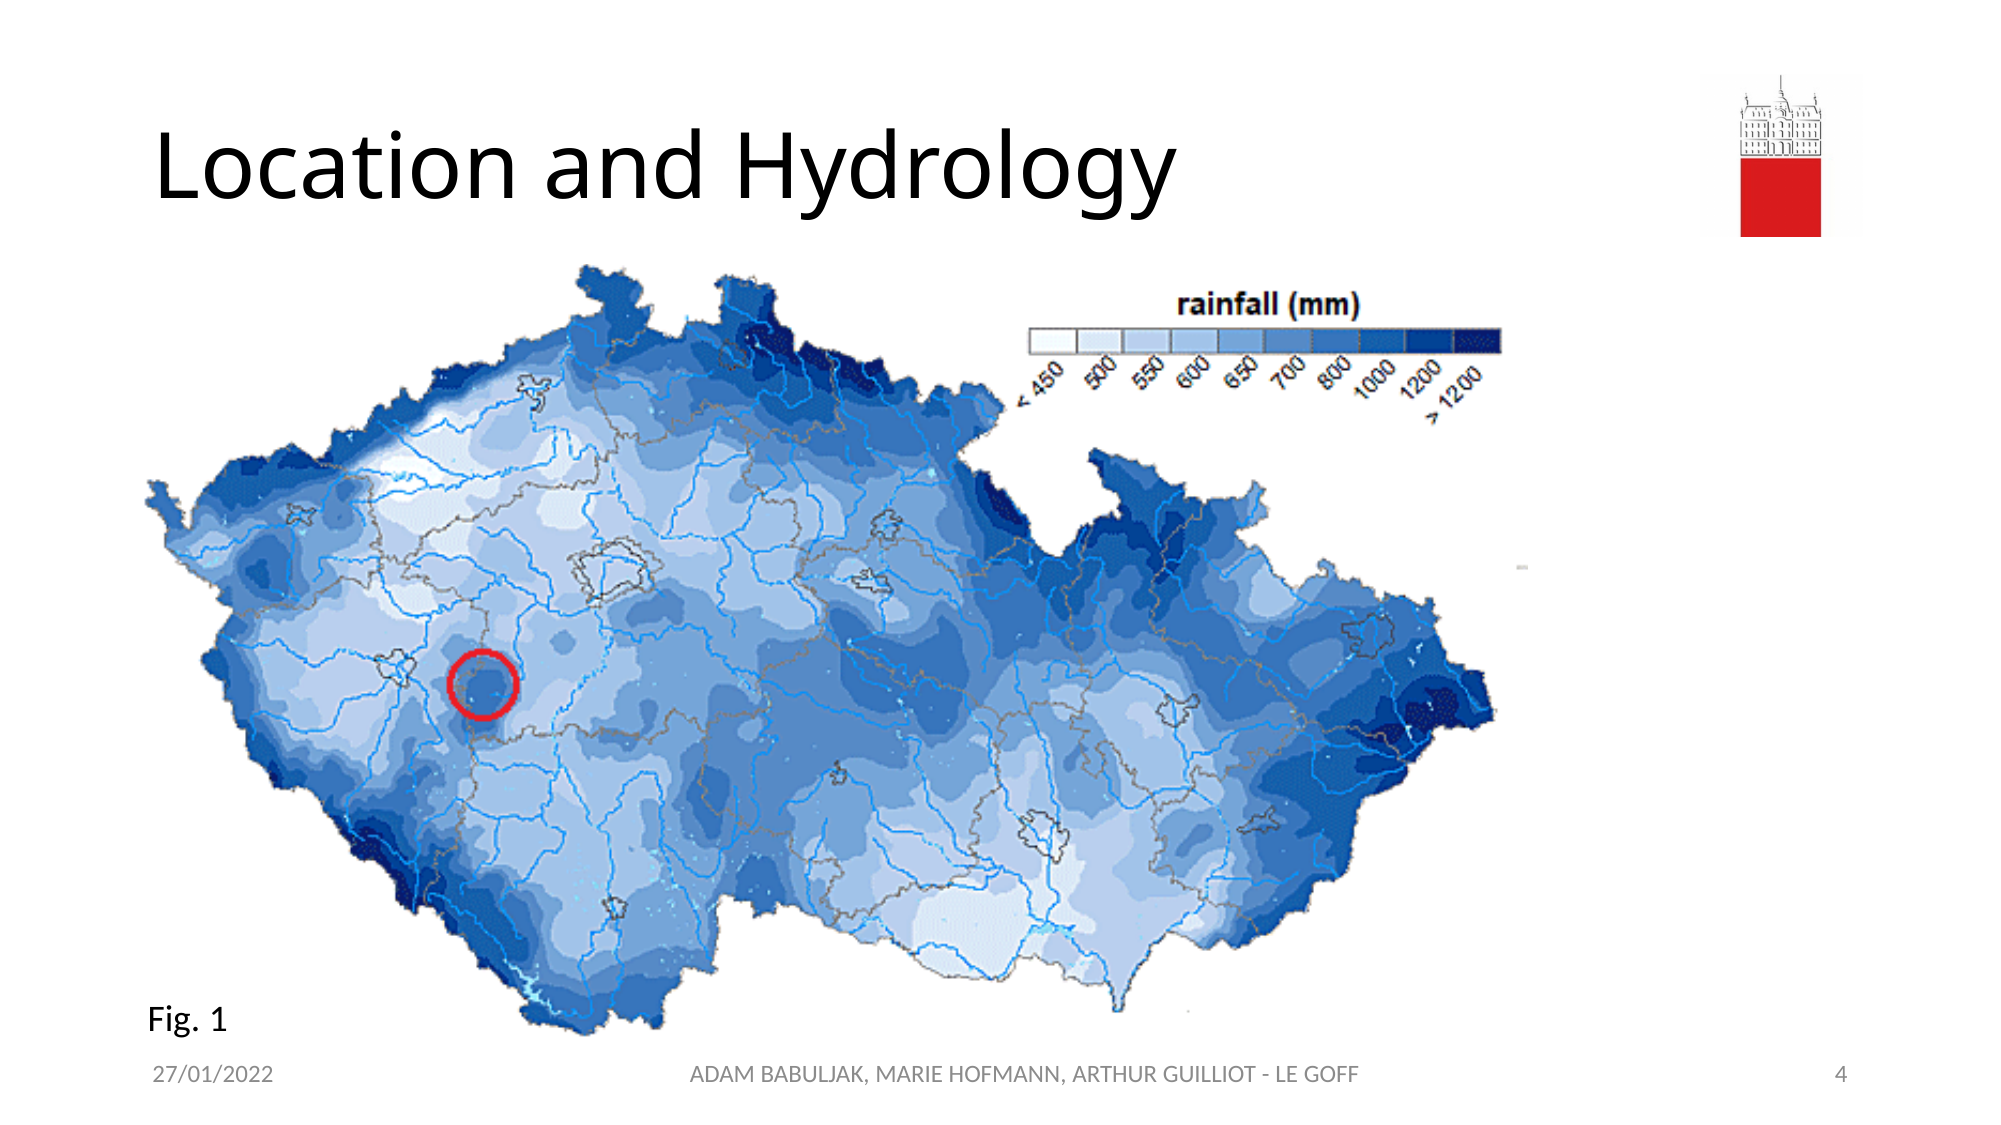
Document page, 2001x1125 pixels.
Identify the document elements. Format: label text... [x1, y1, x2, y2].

slide_number 2 [1412, 1042, 1863, 1103]
slide_number 27/01/2022 [137, 1043, 588, 1103]
text_box Fig. 1 [132, 986, 259, 1047]
picture [137, 264, 1528, 1043]
title Location and Hydrology [137, 59, 1863, 278]
footer ADAM BABULJAK, MARIE HOFMANN, ARTHUR GUILLIOT - LE GOFF [662, 1043, 1388, 1103]
